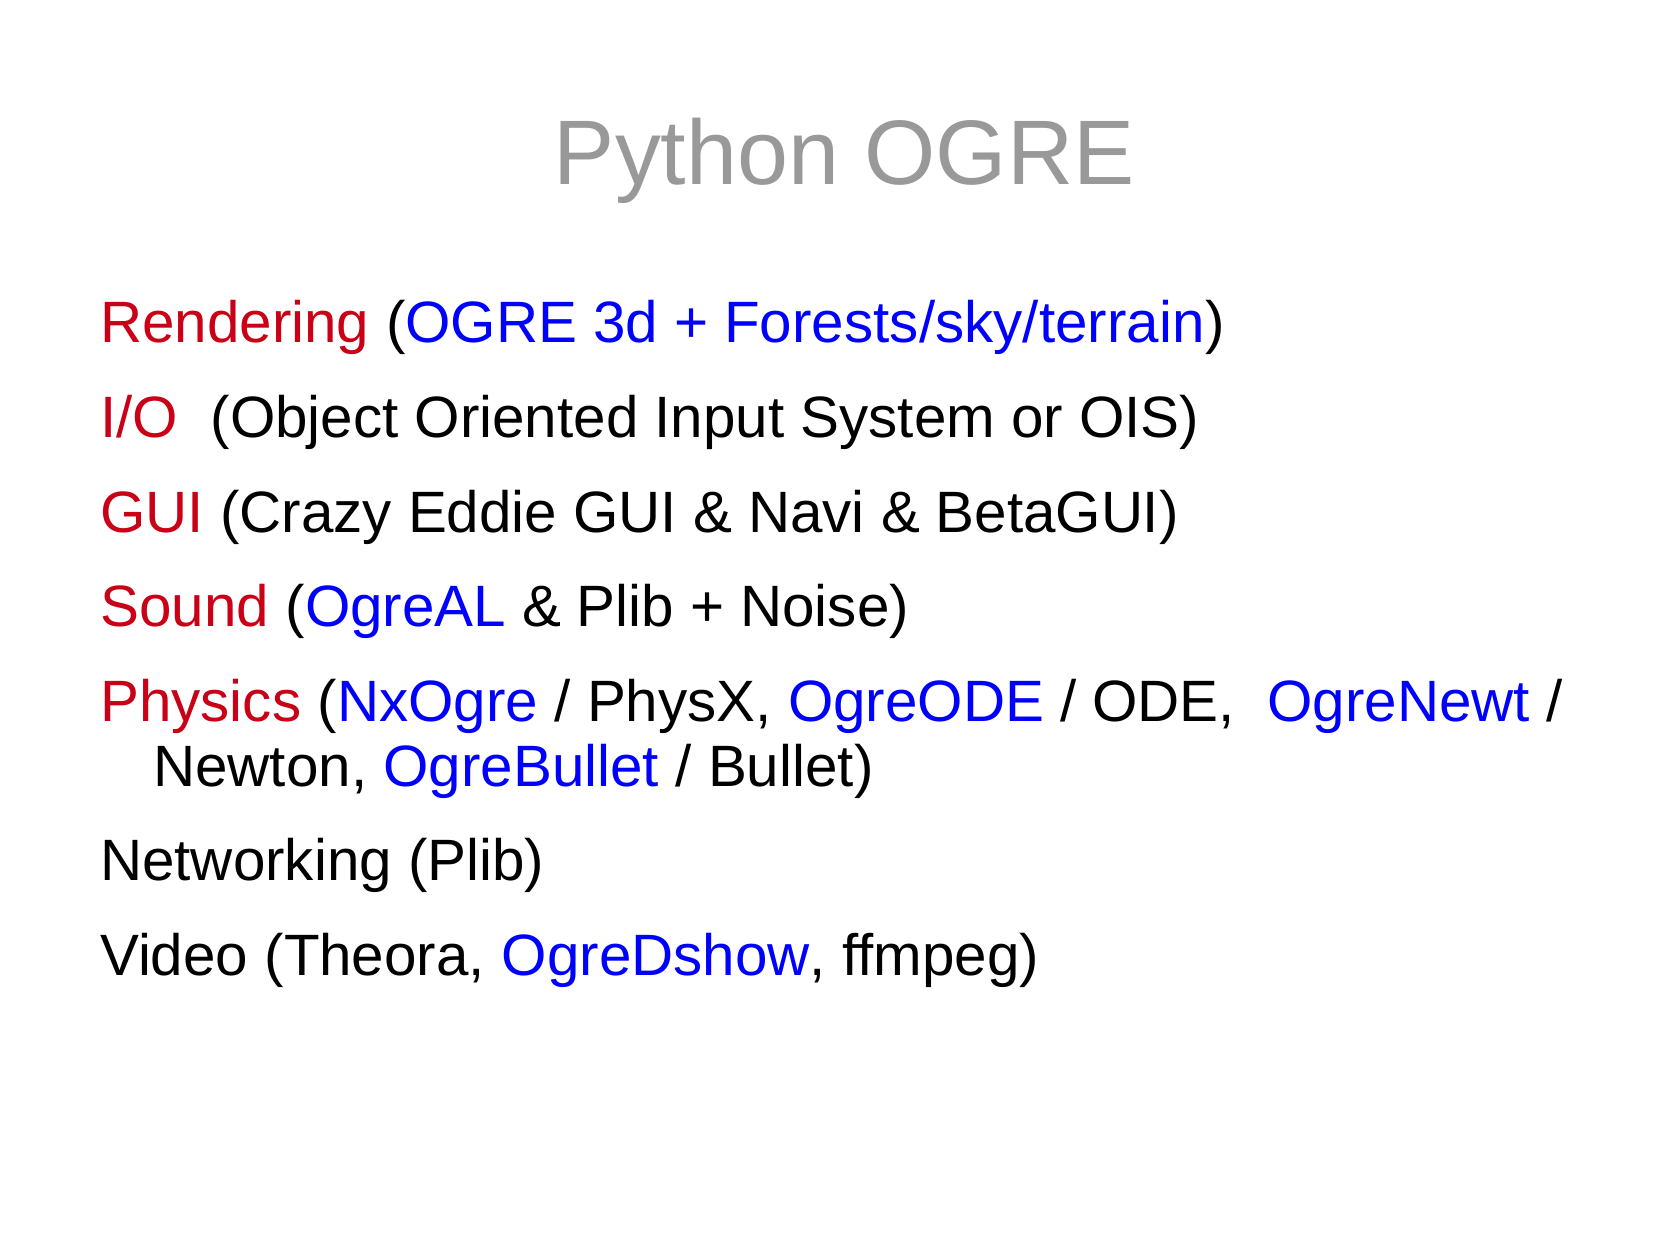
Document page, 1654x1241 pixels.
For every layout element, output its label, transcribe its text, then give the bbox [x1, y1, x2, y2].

title Python OGRE [82, 49, 1571, 257]
list Rendering (OGRE 3d + Forests/sky/terrain) I/O (Object Oriented Input System or OIS) GUI (Crazy Eddie GUI & Navi & BetaGUI) Sound (OgreAL & Plib + Noise) Physics (NxOgre / PhysX, OgreODE / ODE, OgreNewt / Newton, OgreBullet / Bullet) Networking (Plib) Video (Theora, OgreDshow, ffmpeg) [82, 290, 1571, 1160]
